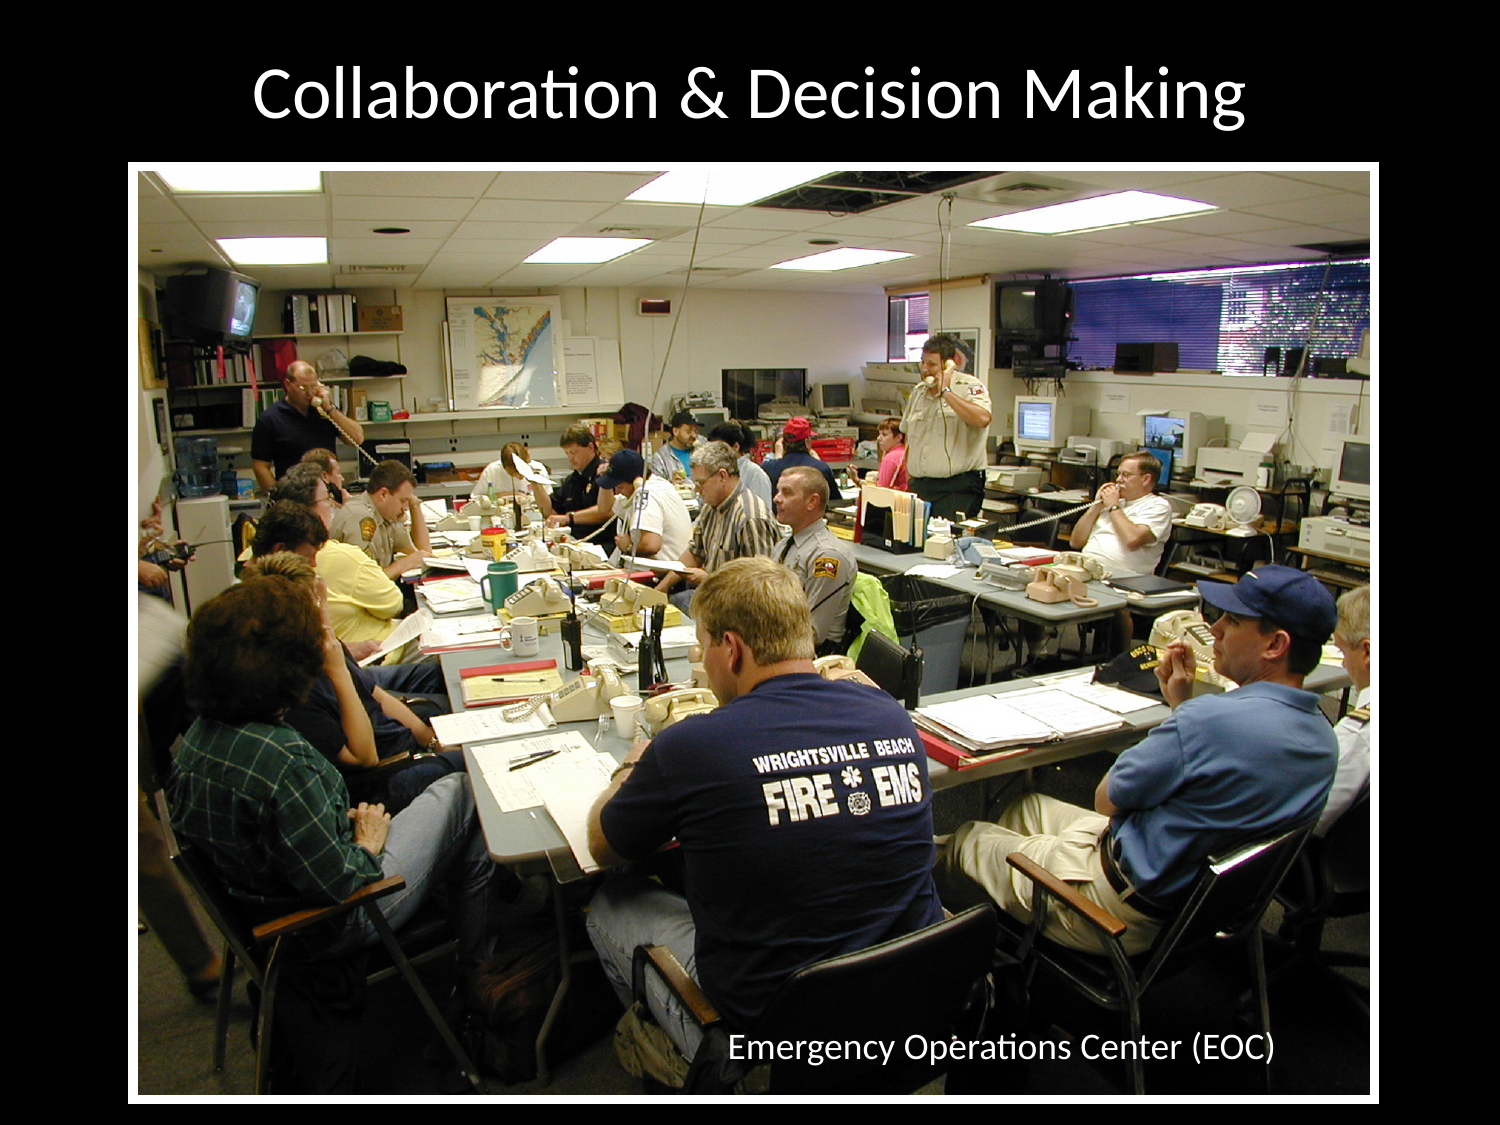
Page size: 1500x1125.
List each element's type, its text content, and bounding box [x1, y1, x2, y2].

title Collaboration & Decision Making [75, 36, 1425, 239]
picture [137, 170, 1370, 1095]
text_box Emergency Operations Center (EOC) [712, 1014, 1292, 1075]
